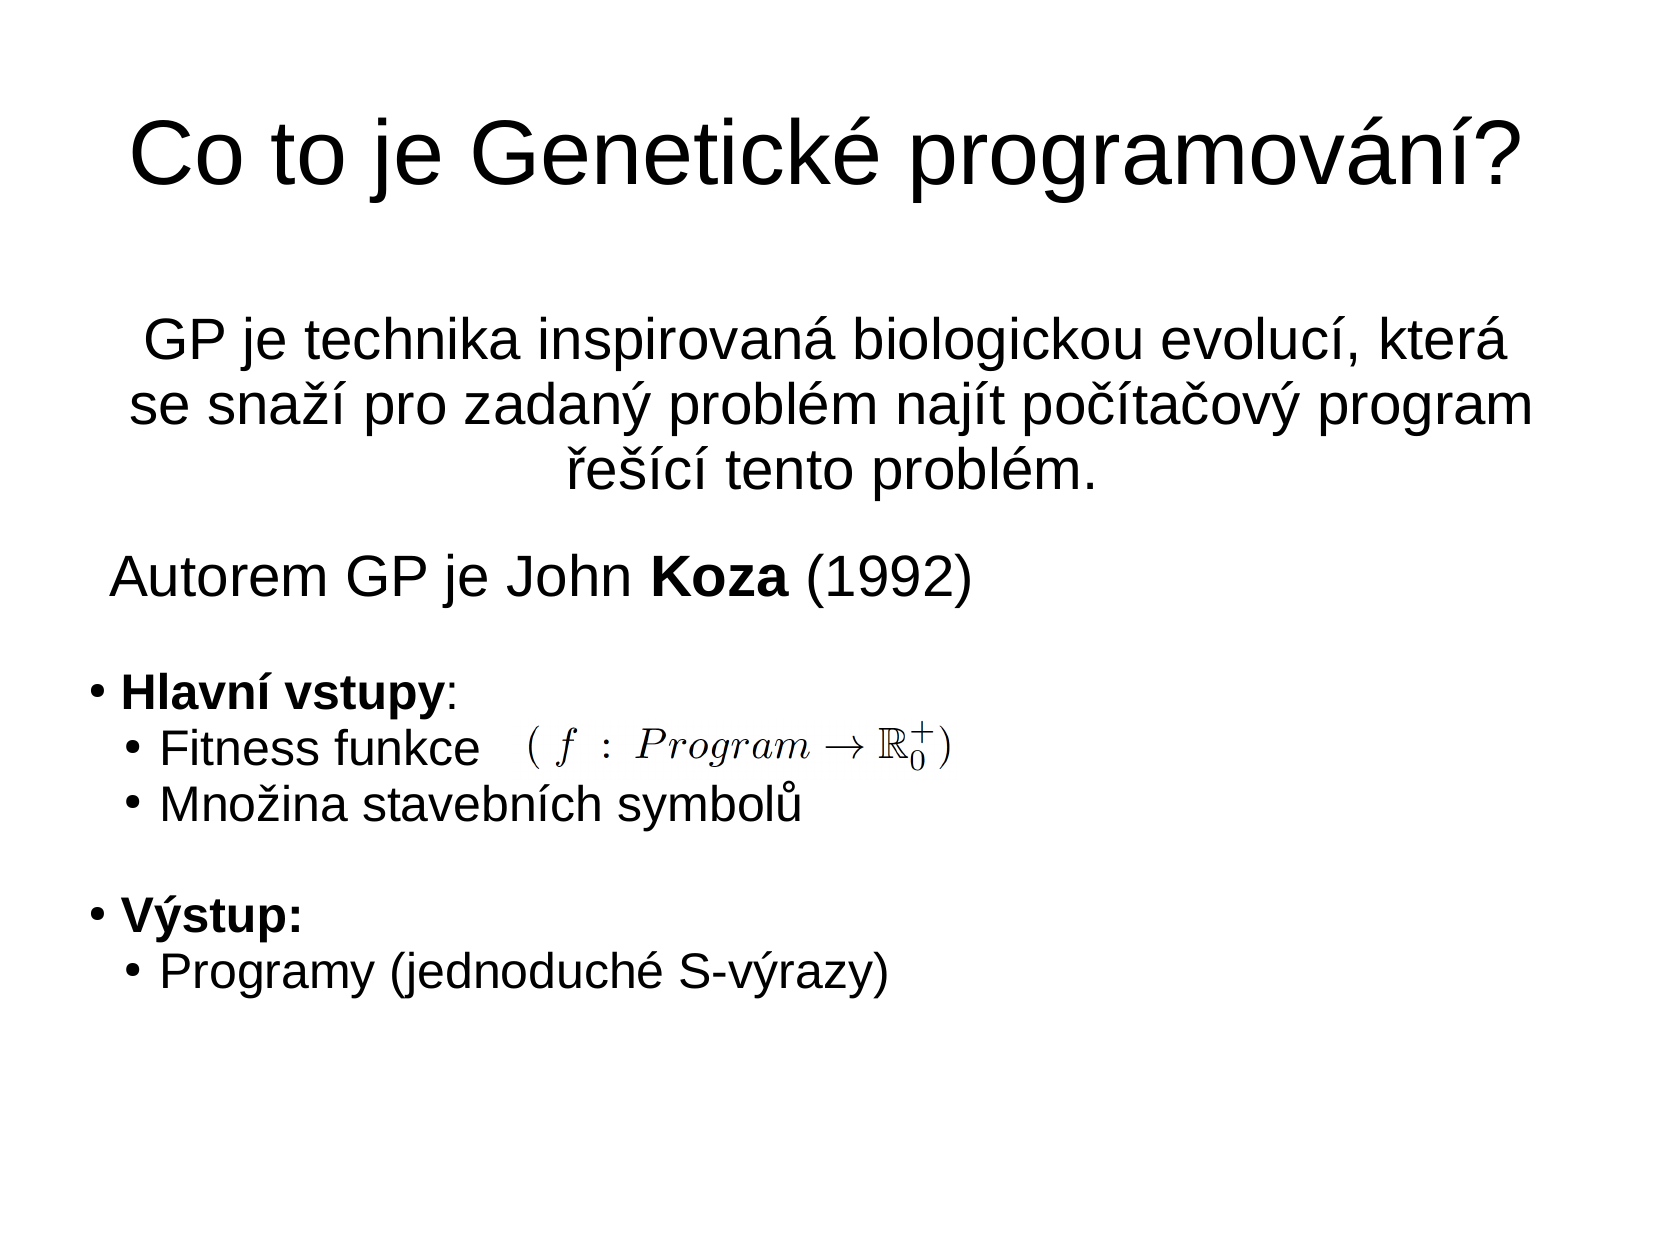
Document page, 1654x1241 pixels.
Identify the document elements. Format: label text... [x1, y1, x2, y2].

picture [513, 718, 957, 780]
subtitle GP je technika inspirovaná biologickou evolucí, která se snaží pro zadaný problém najít počítačový program řešící tento problém. Autorem GP je John Koza (1992) Hlavní vstupy: Fitness funkce Množina stavebních symbolů Výstup: Programy (jednoduché S-výrazy) [88, 165, 1577, 1140]
title Co to je Genetické programování? [82, 49, 1571, 257]
